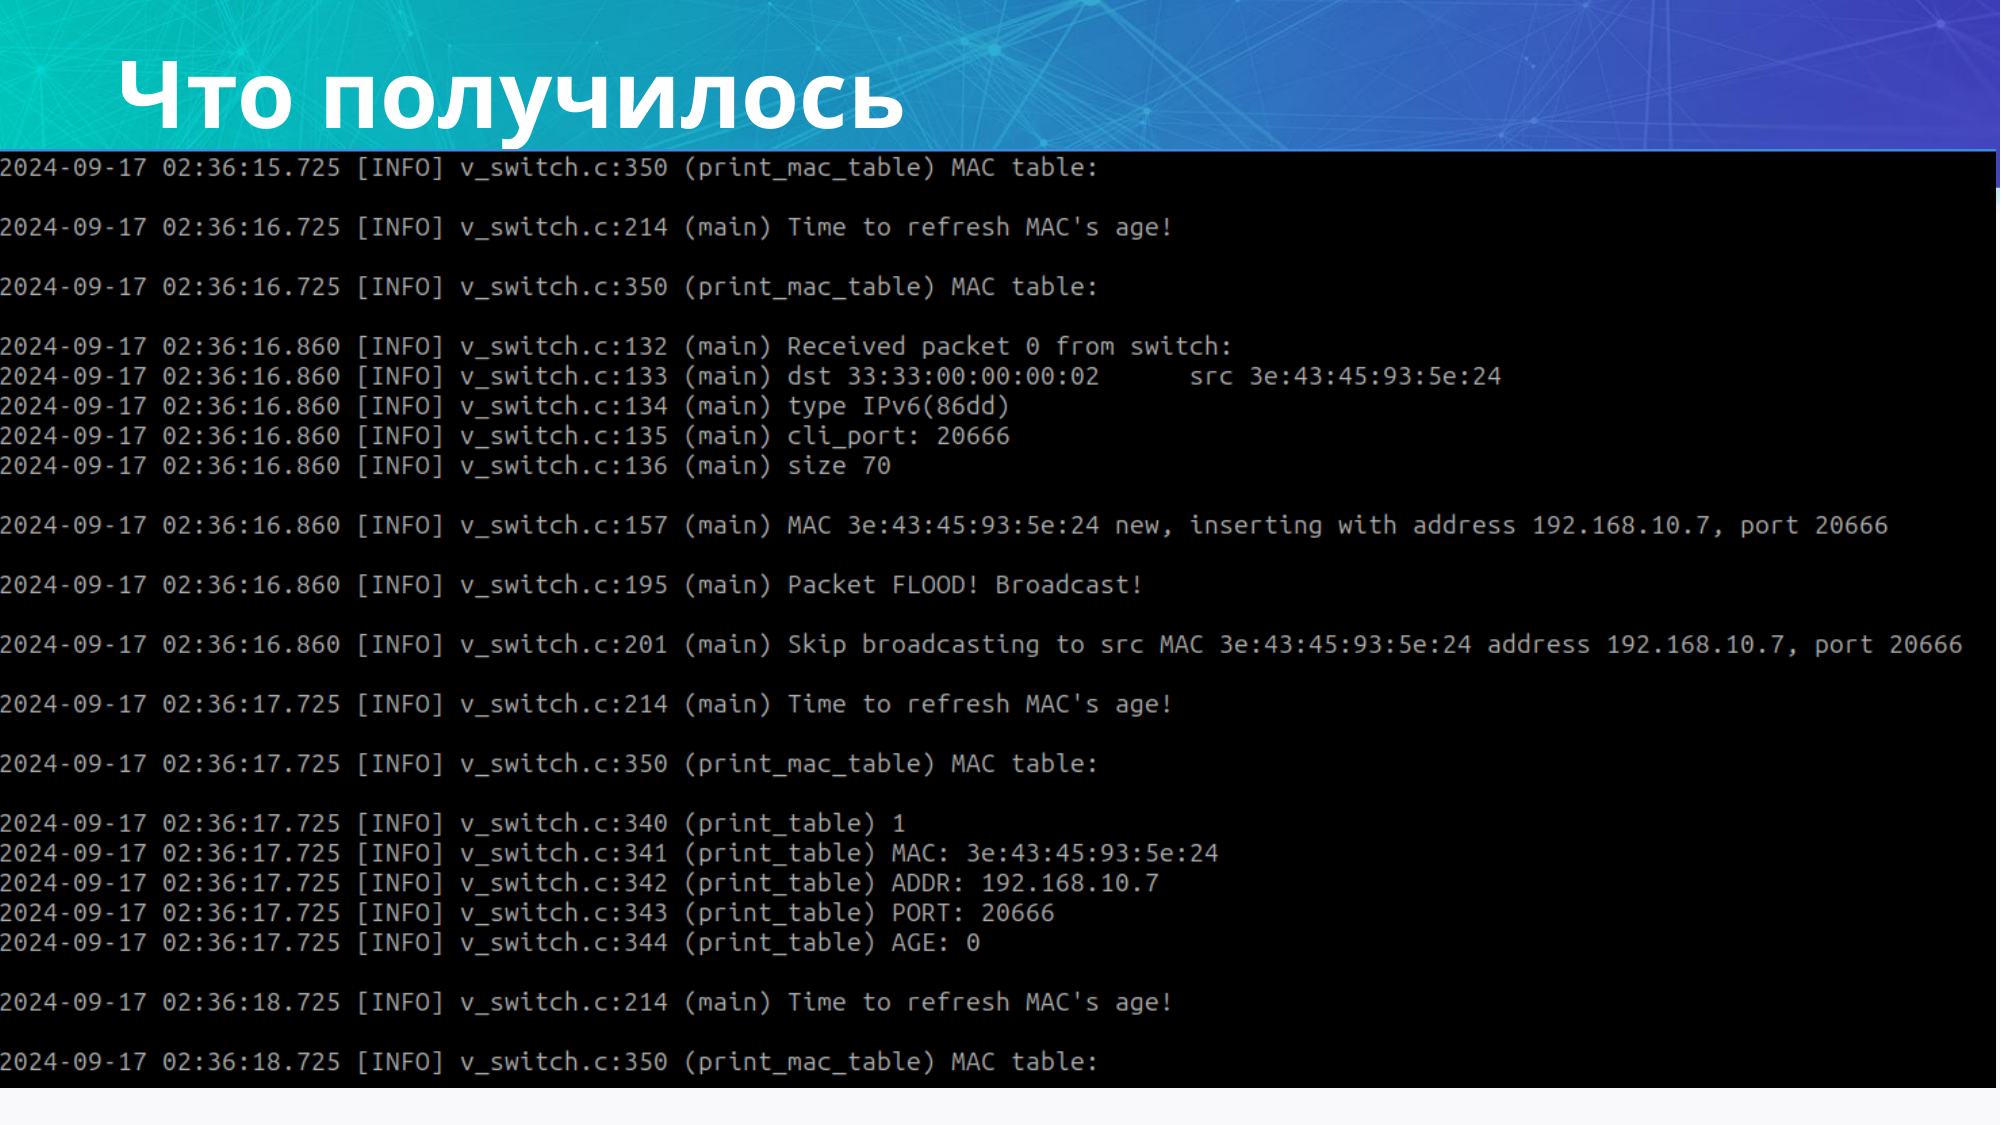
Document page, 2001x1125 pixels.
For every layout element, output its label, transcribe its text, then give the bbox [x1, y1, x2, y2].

text_box Что получилось [117, 57, 1882, 140]
picture [0, 0, 2000, 1125]
